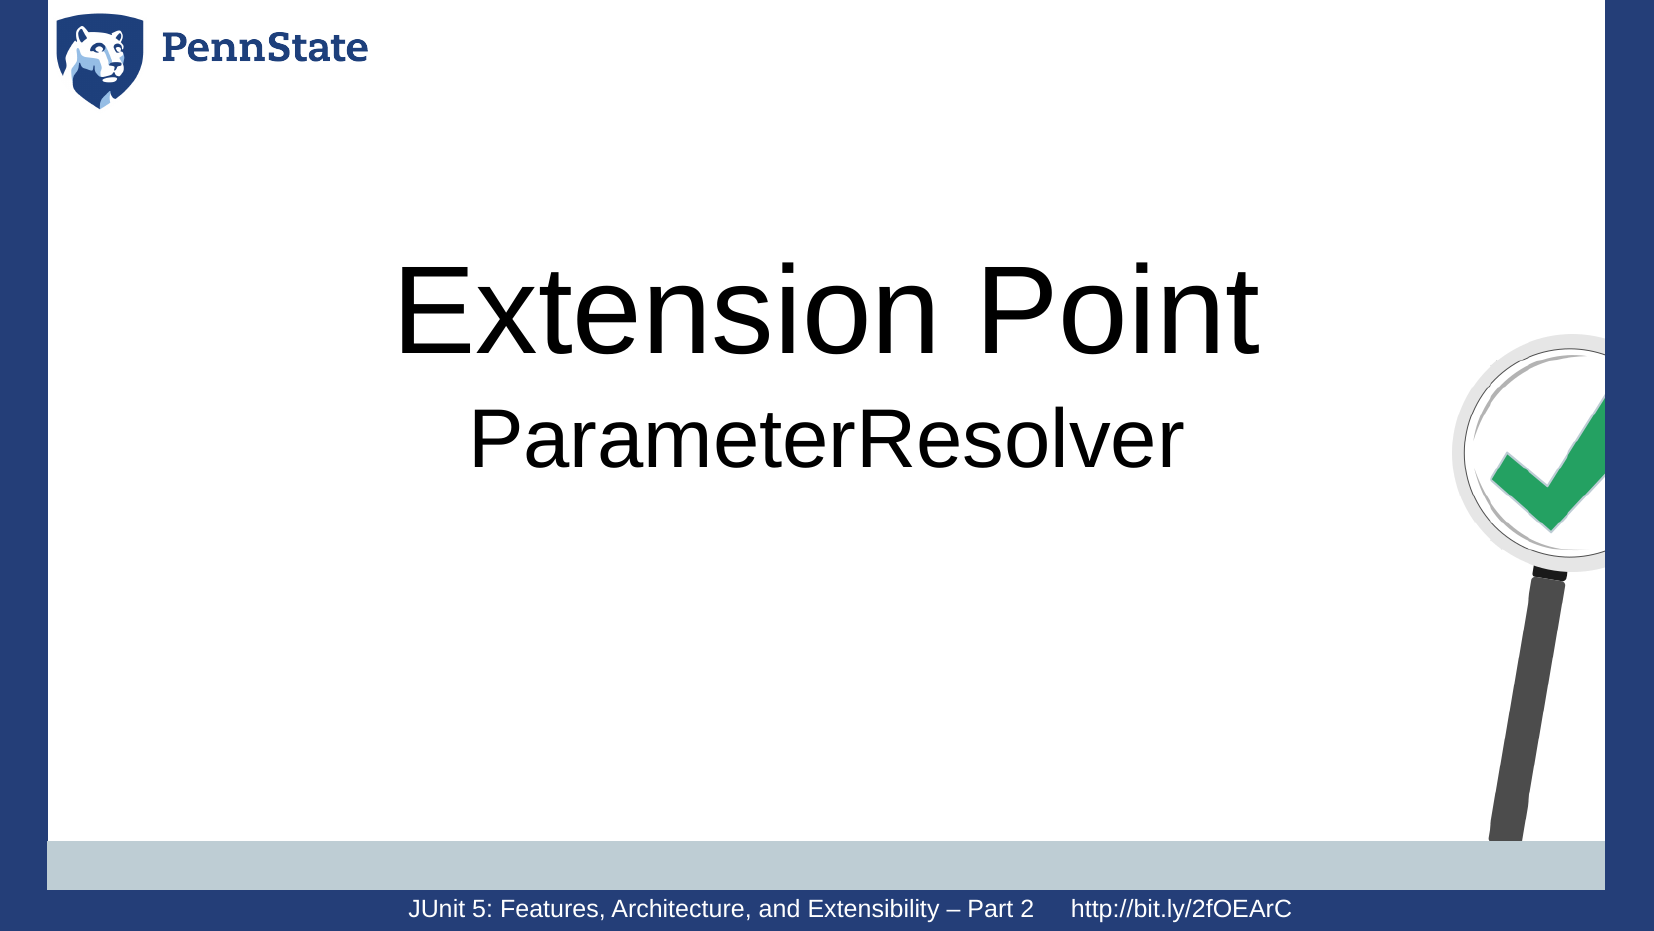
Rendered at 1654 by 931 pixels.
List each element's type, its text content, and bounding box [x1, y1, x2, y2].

list Extension Point [261, 240, 1393, 436]
picture [48, 0, 411, 152]
picture [1452, 334, 1605, 841]
title ParameterResolver [384, 354, 1270, 524]
